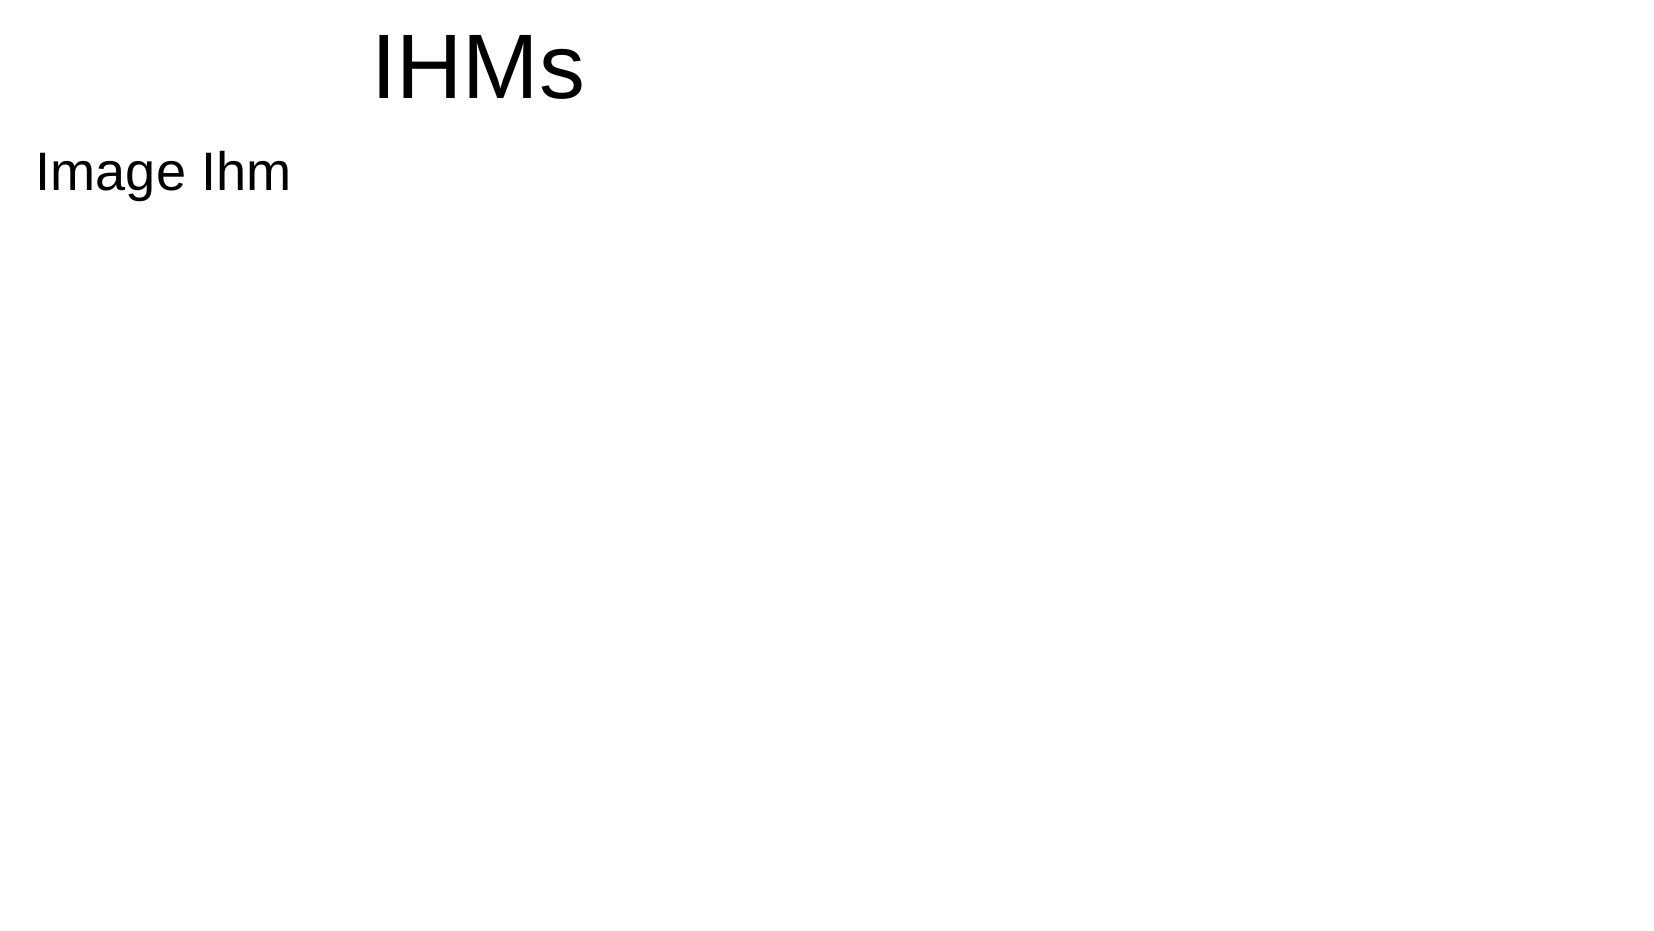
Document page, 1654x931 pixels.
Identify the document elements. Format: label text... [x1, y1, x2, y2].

subtitle Image Ihm [35, 141, 1654, 931]
title IHMs [35, 0, 922, 141]
